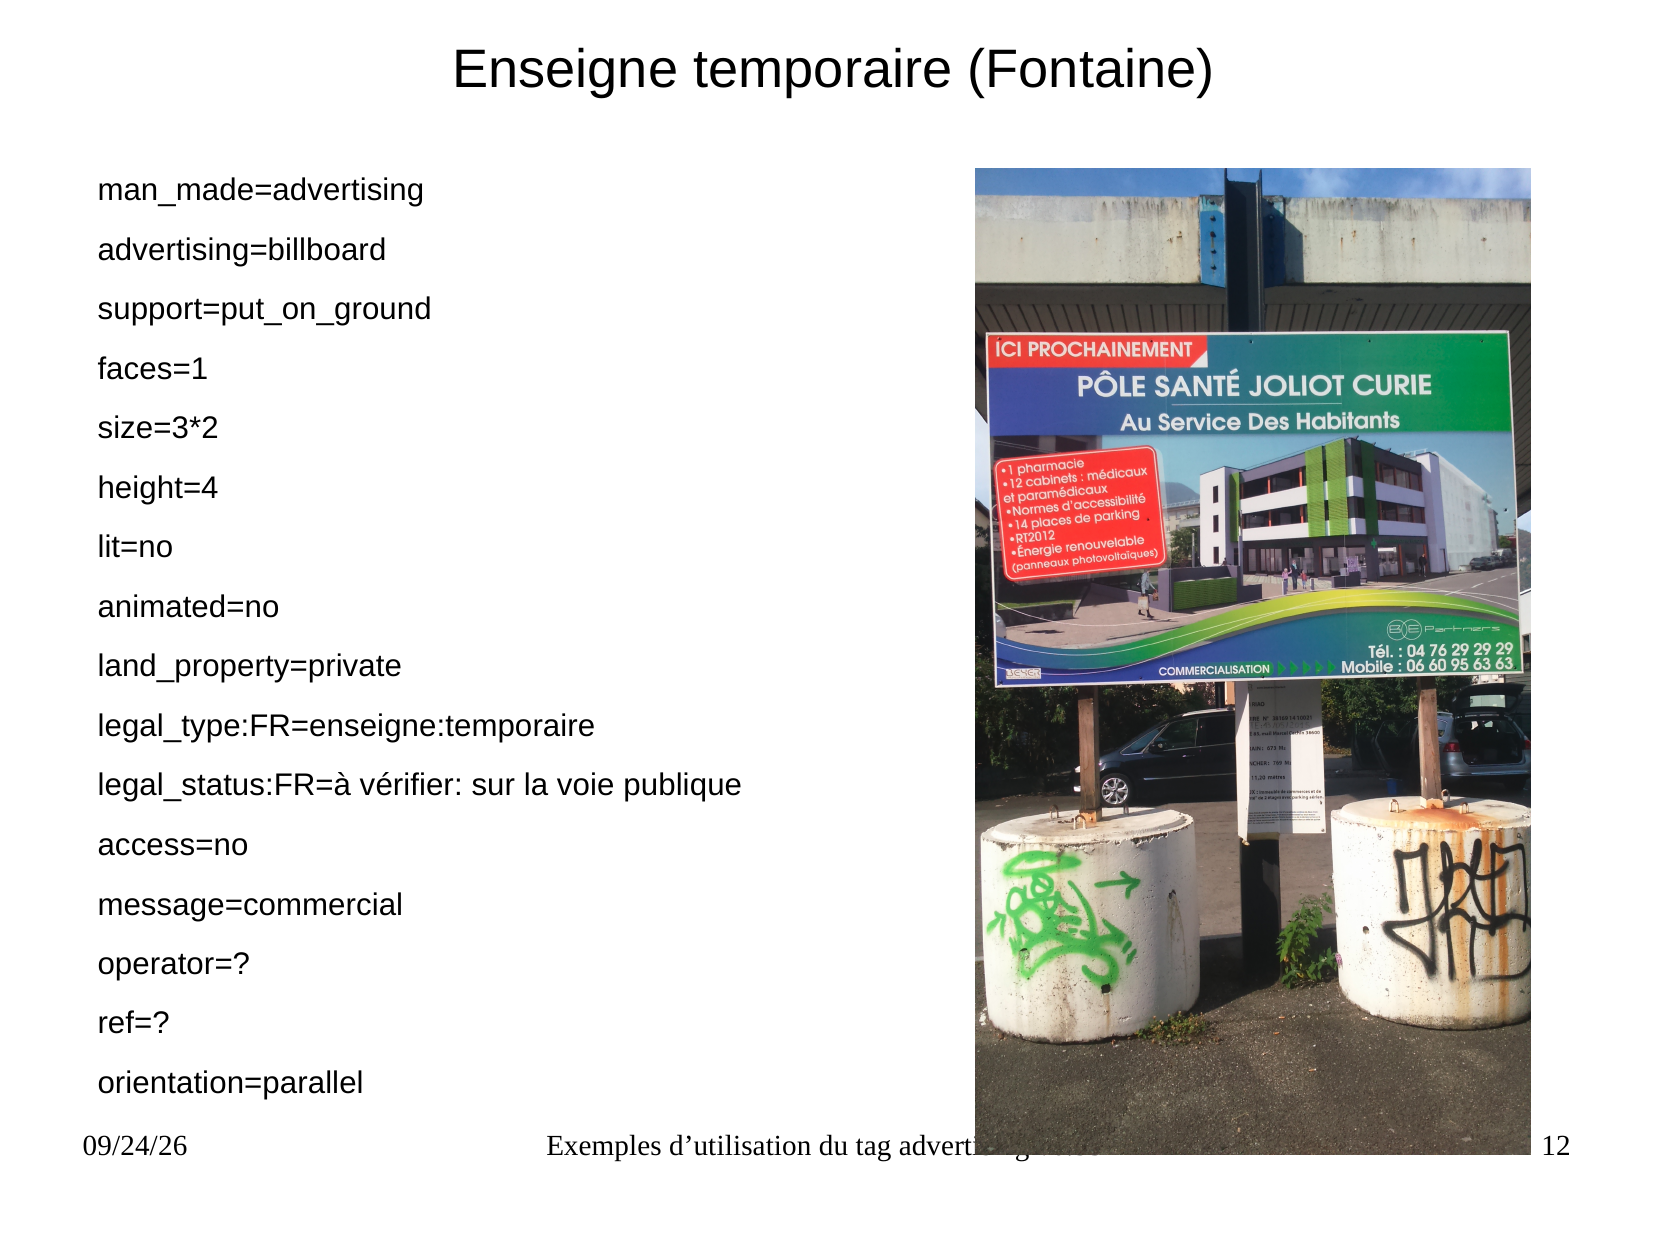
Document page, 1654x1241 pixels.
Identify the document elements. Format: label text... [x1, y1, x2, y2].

picture [975, 168, 1531, 1156]
title Enseigne temporaire (Fontaine) [90, 17, 1579, 121]
text_box man_made=advertising advertising=billboard support=put_on_ground faces=1 size=3*2 height=4 lit=no animated=no land_property=private legal_type:FR=enseigne:temporaire legal_status:FR=à vérifier: sur la voie publique access=no message=commercial operator=? ref=? orientation=parallel [82, 165, 781, 1191]
